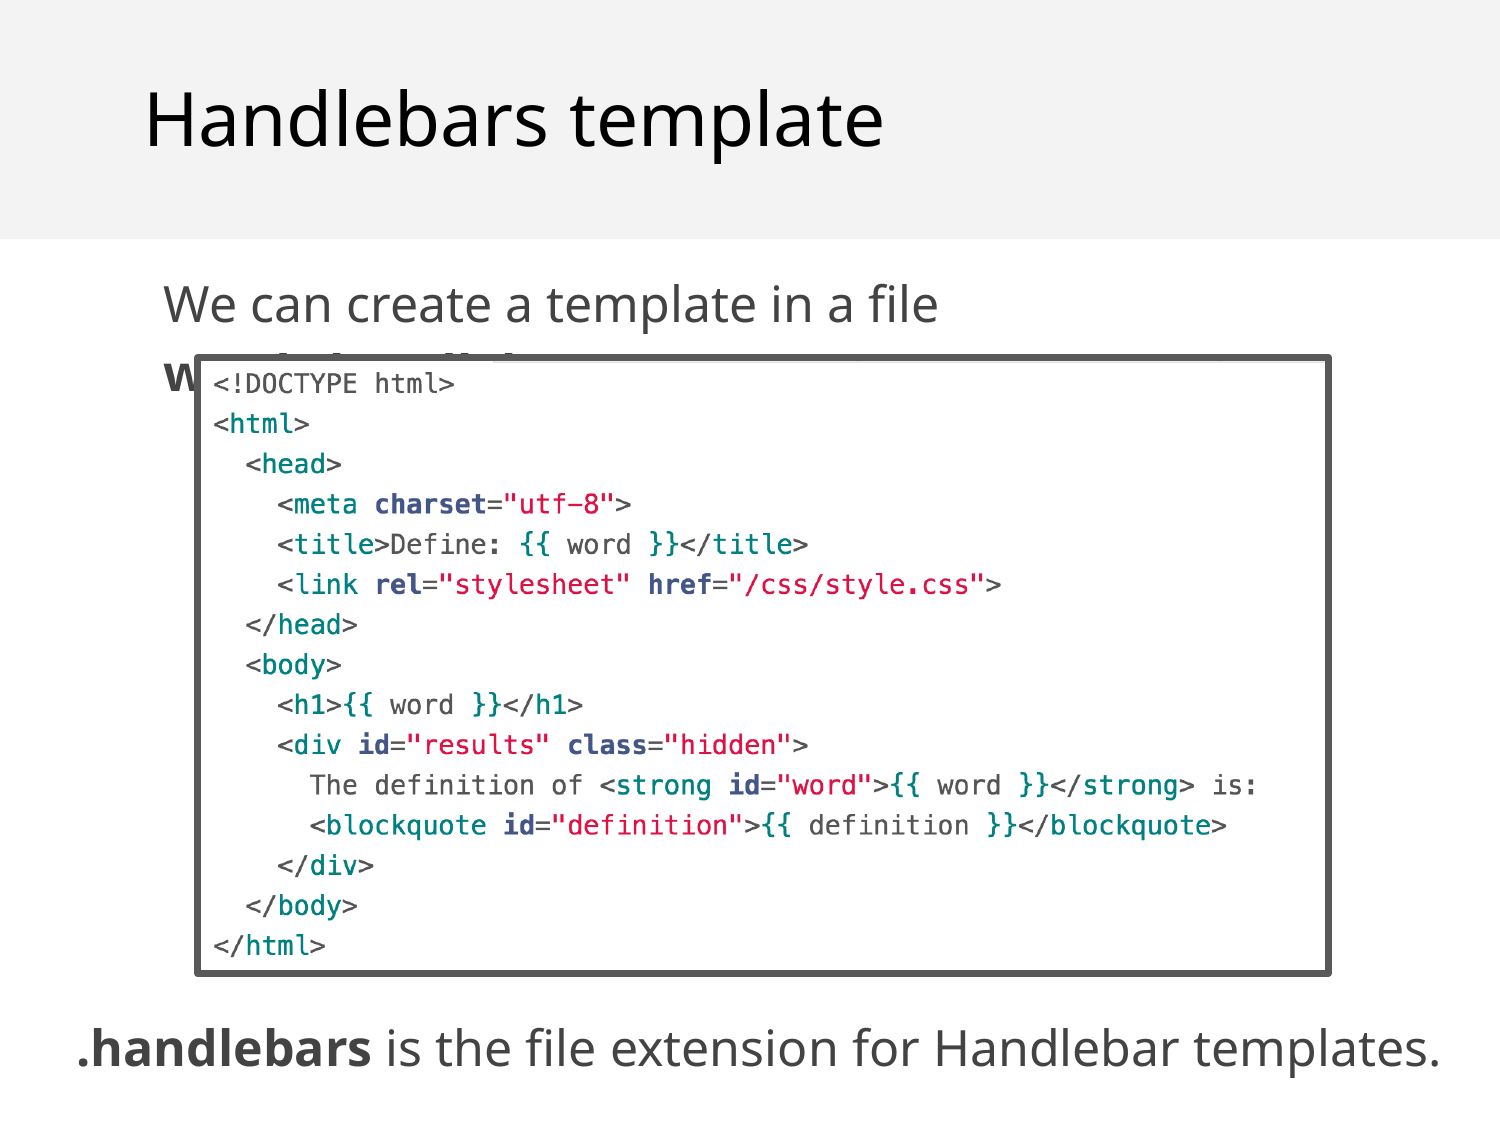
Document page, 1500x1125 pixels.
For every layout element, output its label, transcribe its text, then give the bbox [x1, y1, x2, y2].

list We can create a template in a file words.handlebars: [148, 248, 1427, 495]
picture [200, 360, 1326, 971]
list .handlebars is the file extension for Handlebar templates. [61, 992, 1465, 1107]
title Handlebars template [128, 56, 1372, 183]
